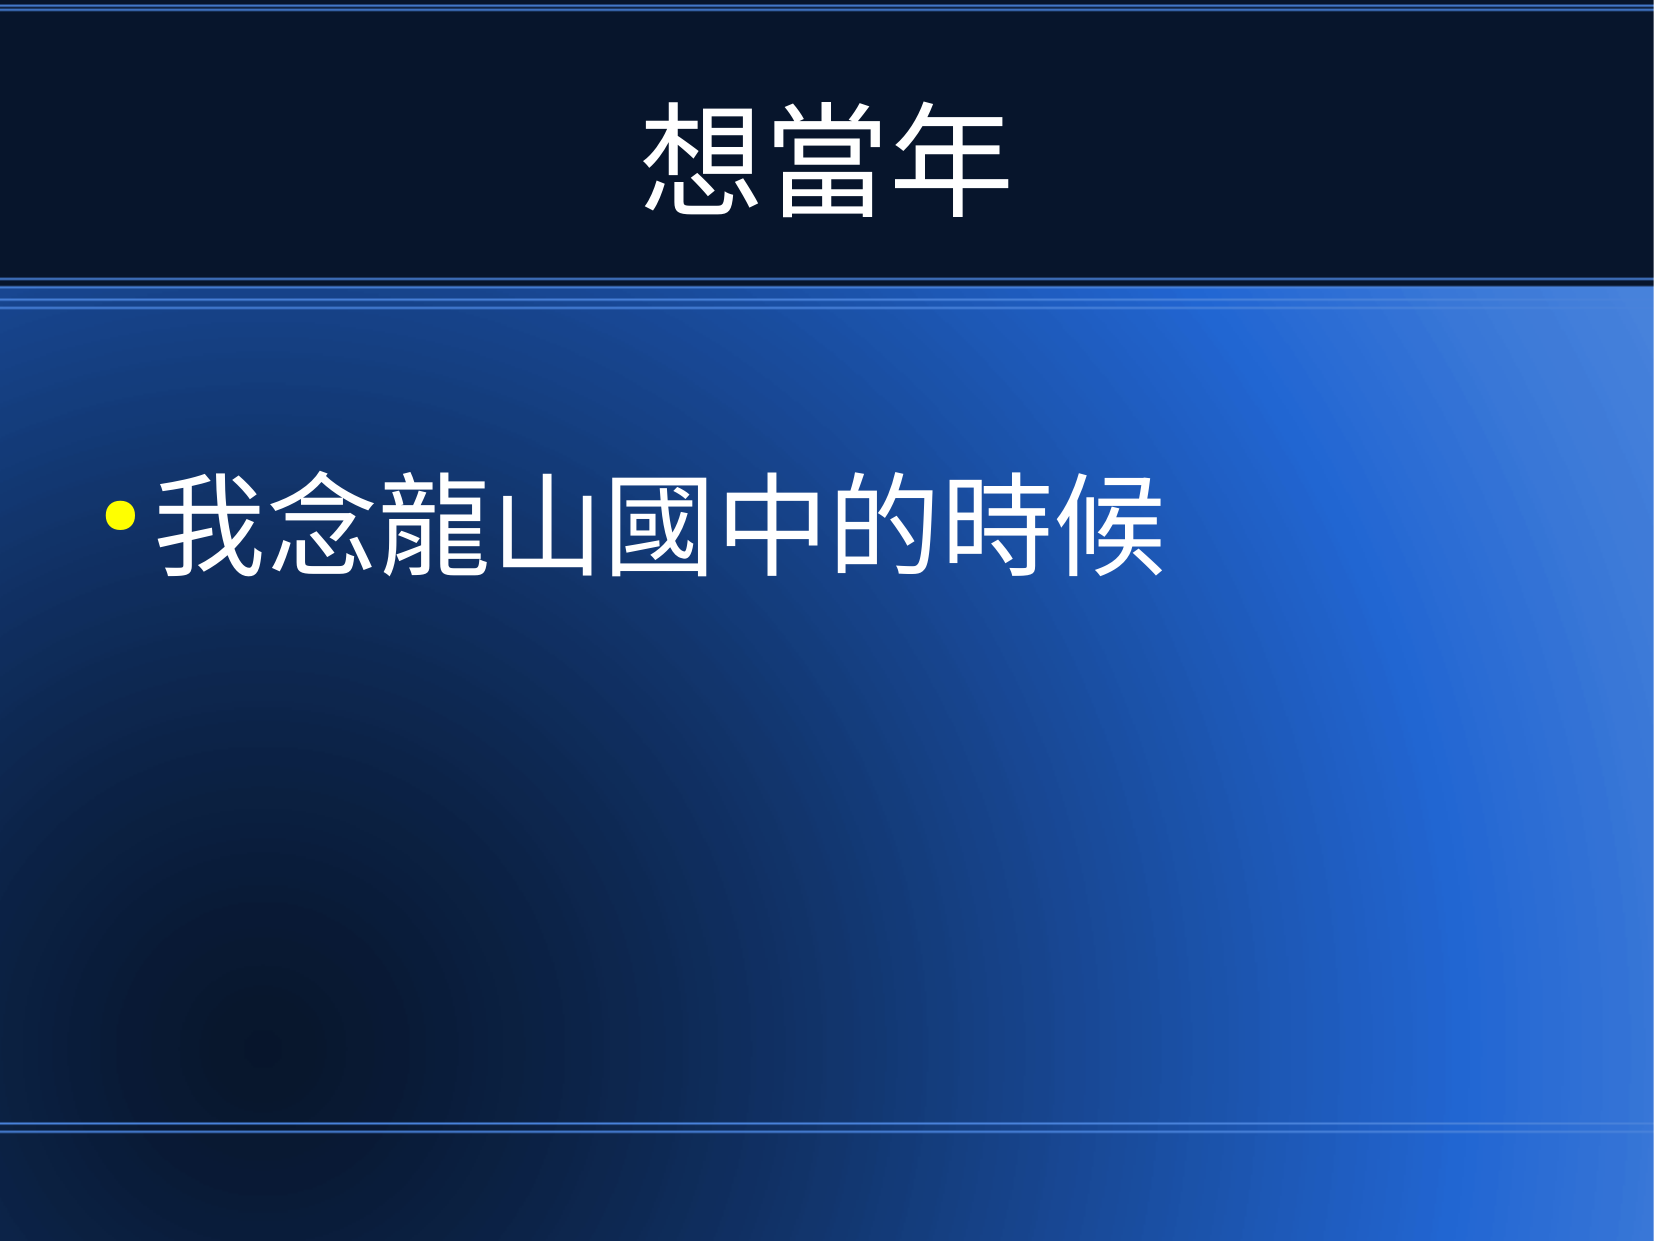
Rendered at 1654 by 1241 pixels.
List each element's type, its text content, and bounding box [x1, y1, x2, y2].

picture [0, 0, 1654, 1241]
list 我念龍山國中的時候 [82, 355, 1571, 1241]
title 想當年 [82, 49, 1571, 257]
